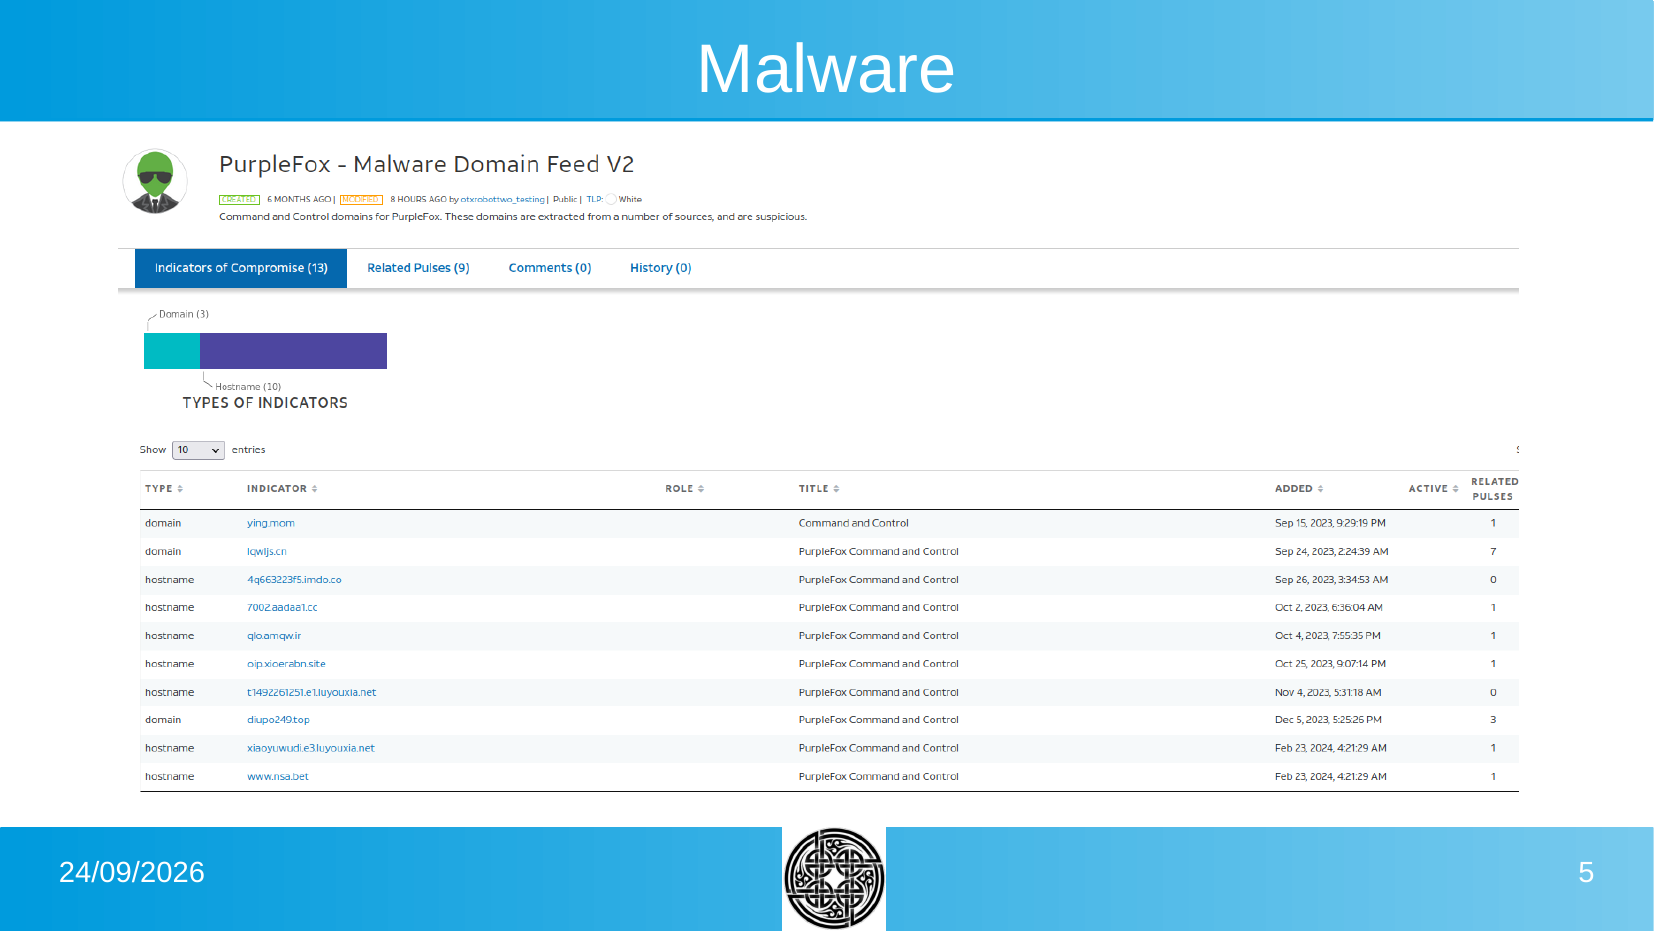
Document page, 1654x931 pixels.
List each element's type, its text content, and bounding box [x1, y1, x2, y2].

picture [118, 139, 1519, 798]
picture [782, 826, 886, 931]
title Malware [59, 29, 1595, 108]
